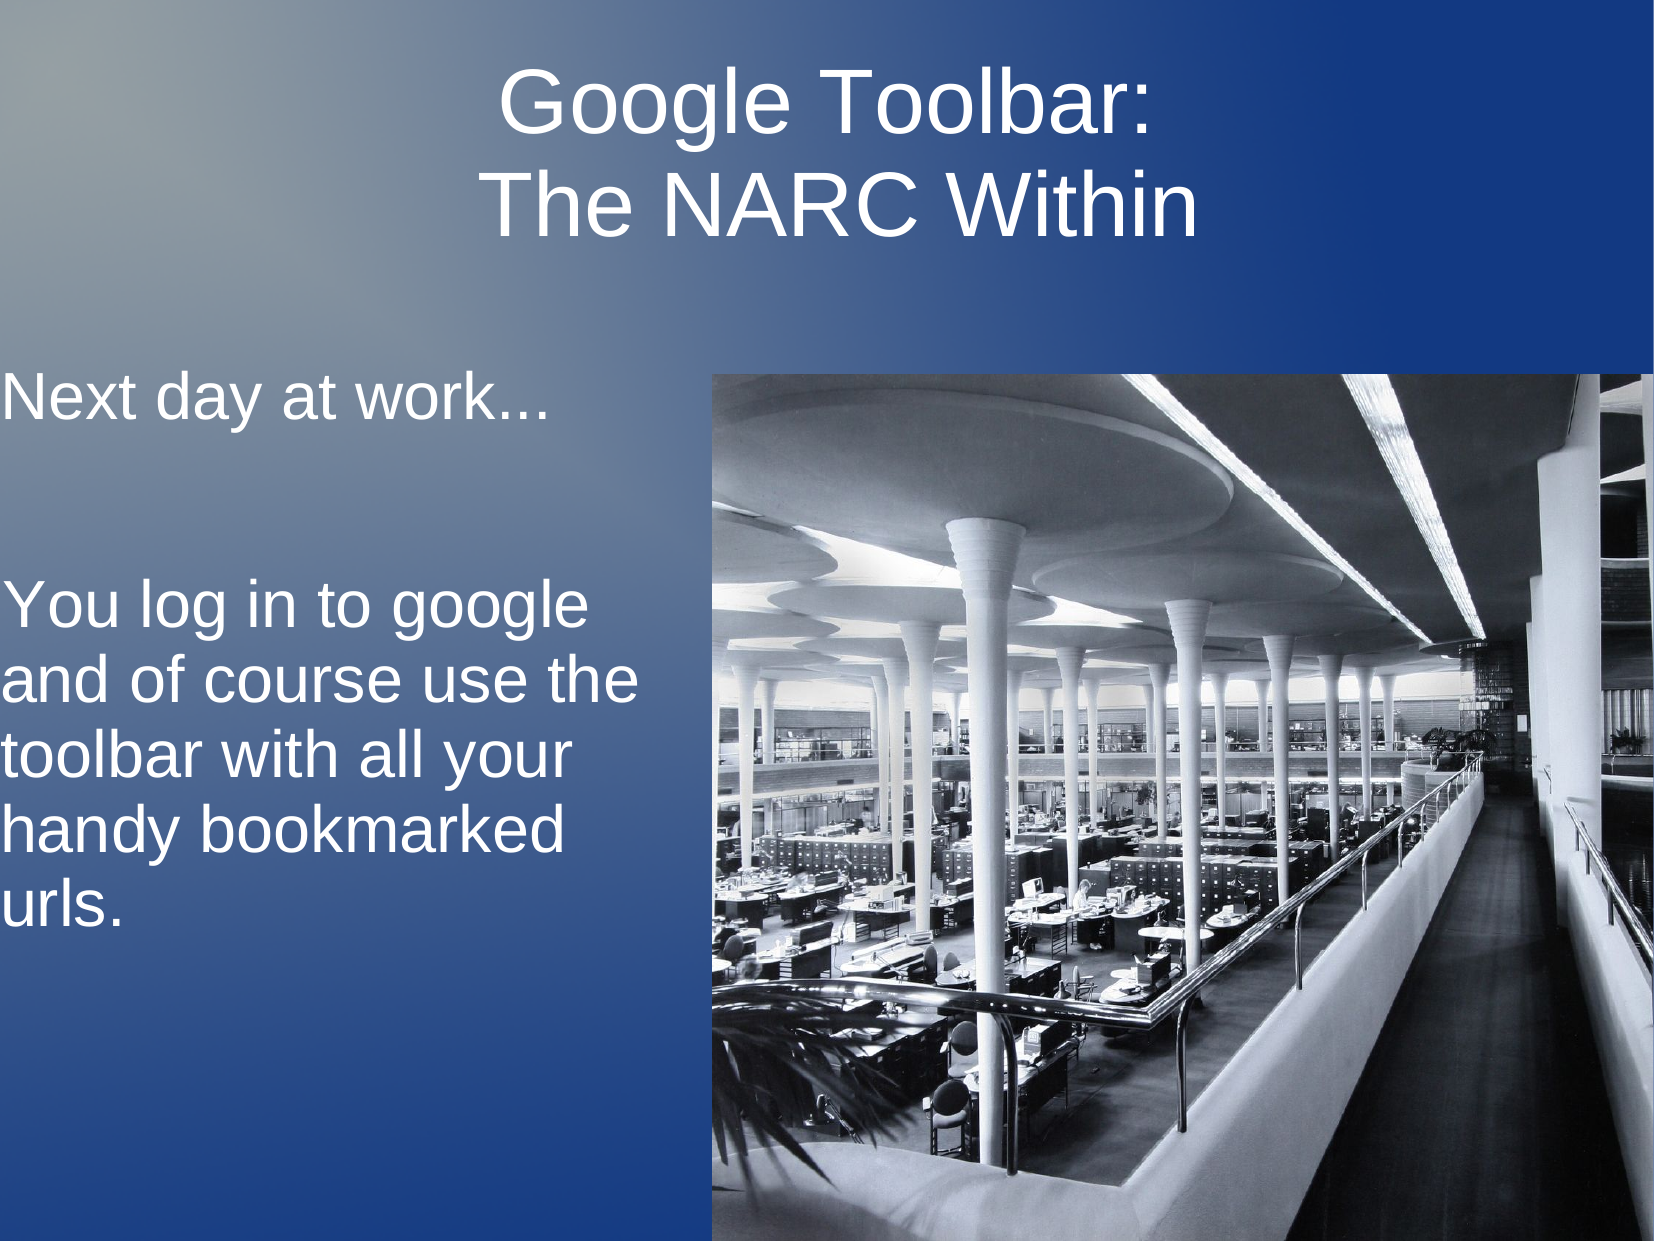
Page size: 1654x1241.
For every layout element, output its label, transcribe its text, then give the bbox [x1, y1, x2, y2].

picture [0, 0, 1654, 1241]
list Next day at work... You log in to google and of course use the toolbar with all your handy bookmarked urls. [0, 358, 727, 1241]
title Google Toolbar: The NARC Within [82, 50, 1571, 256]
